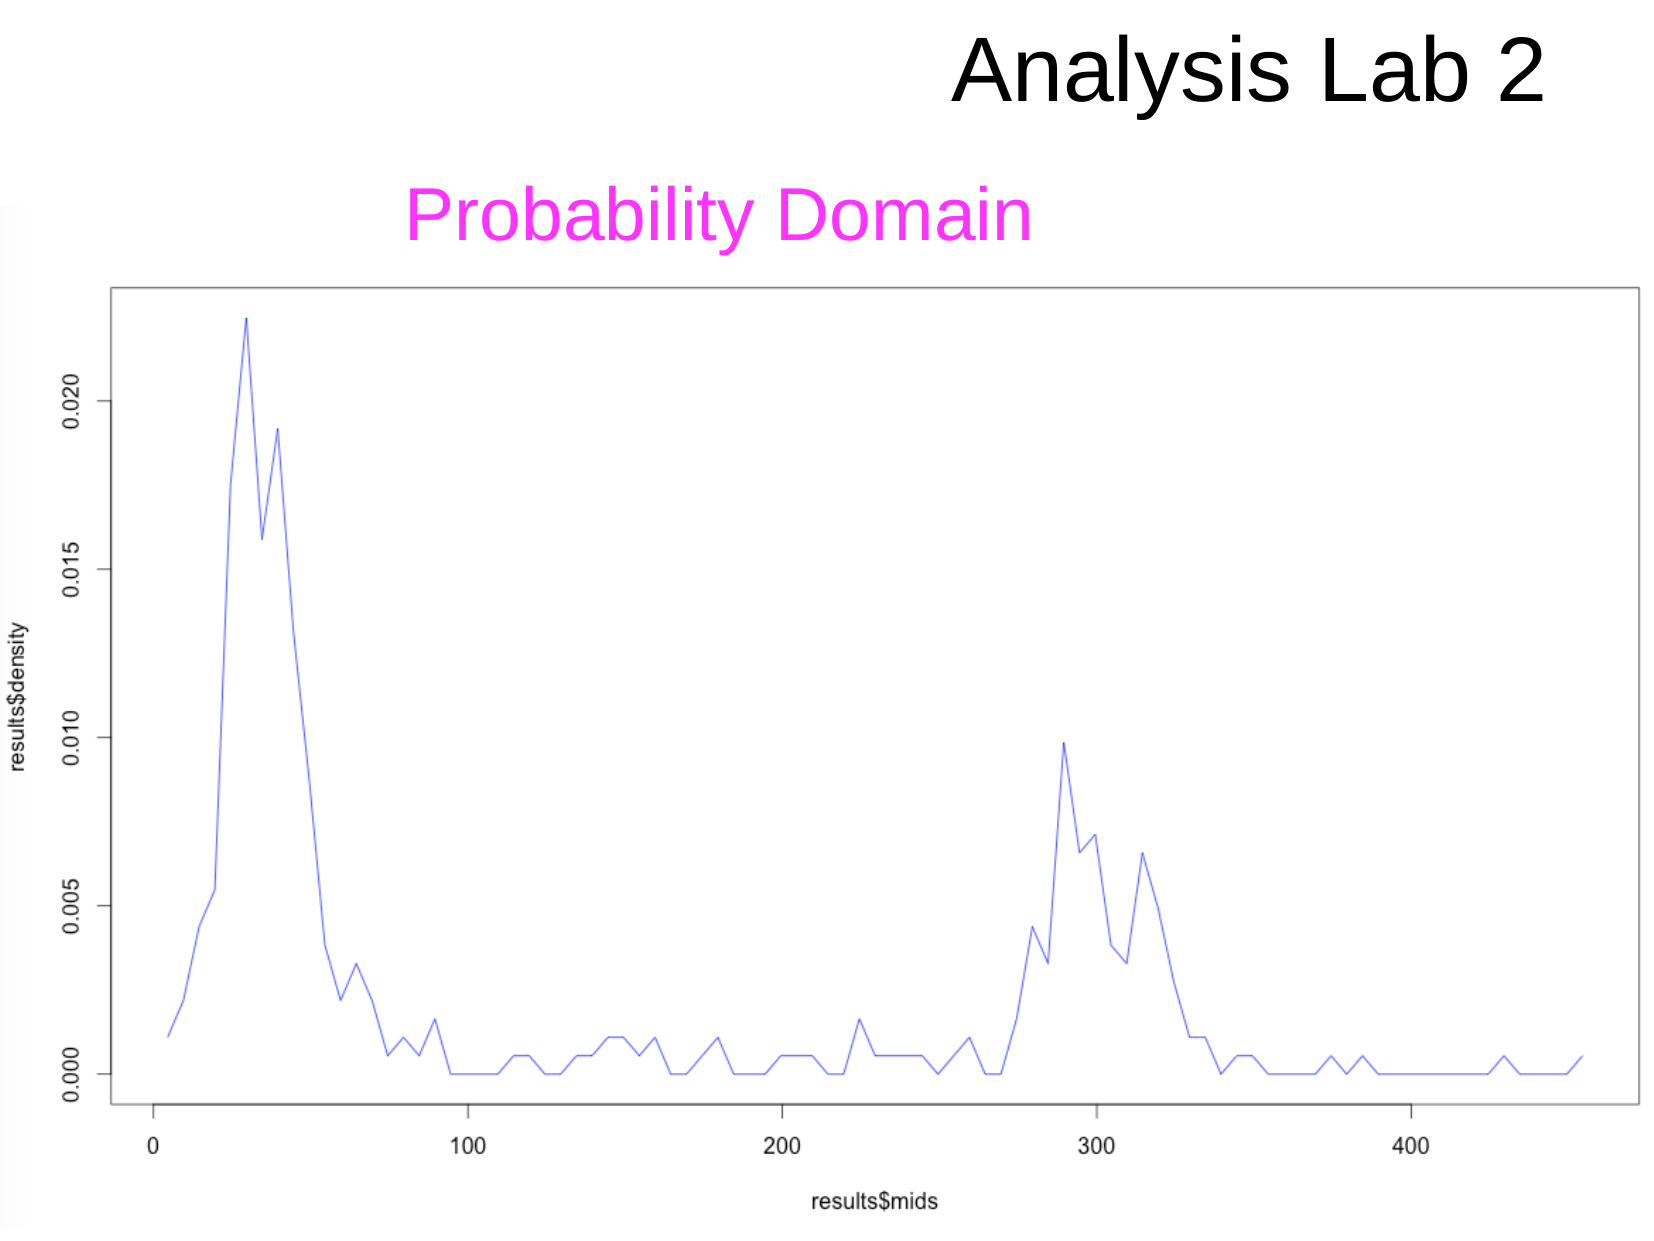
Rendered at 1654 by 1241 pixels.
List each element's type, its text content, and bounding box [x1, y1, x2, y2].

picture [0, 205, 1654, 1229]
text_box Probability Domain [390, 165, 1276, 306]
title Analysis Lab 2 [60, 0, 1549, 173]
